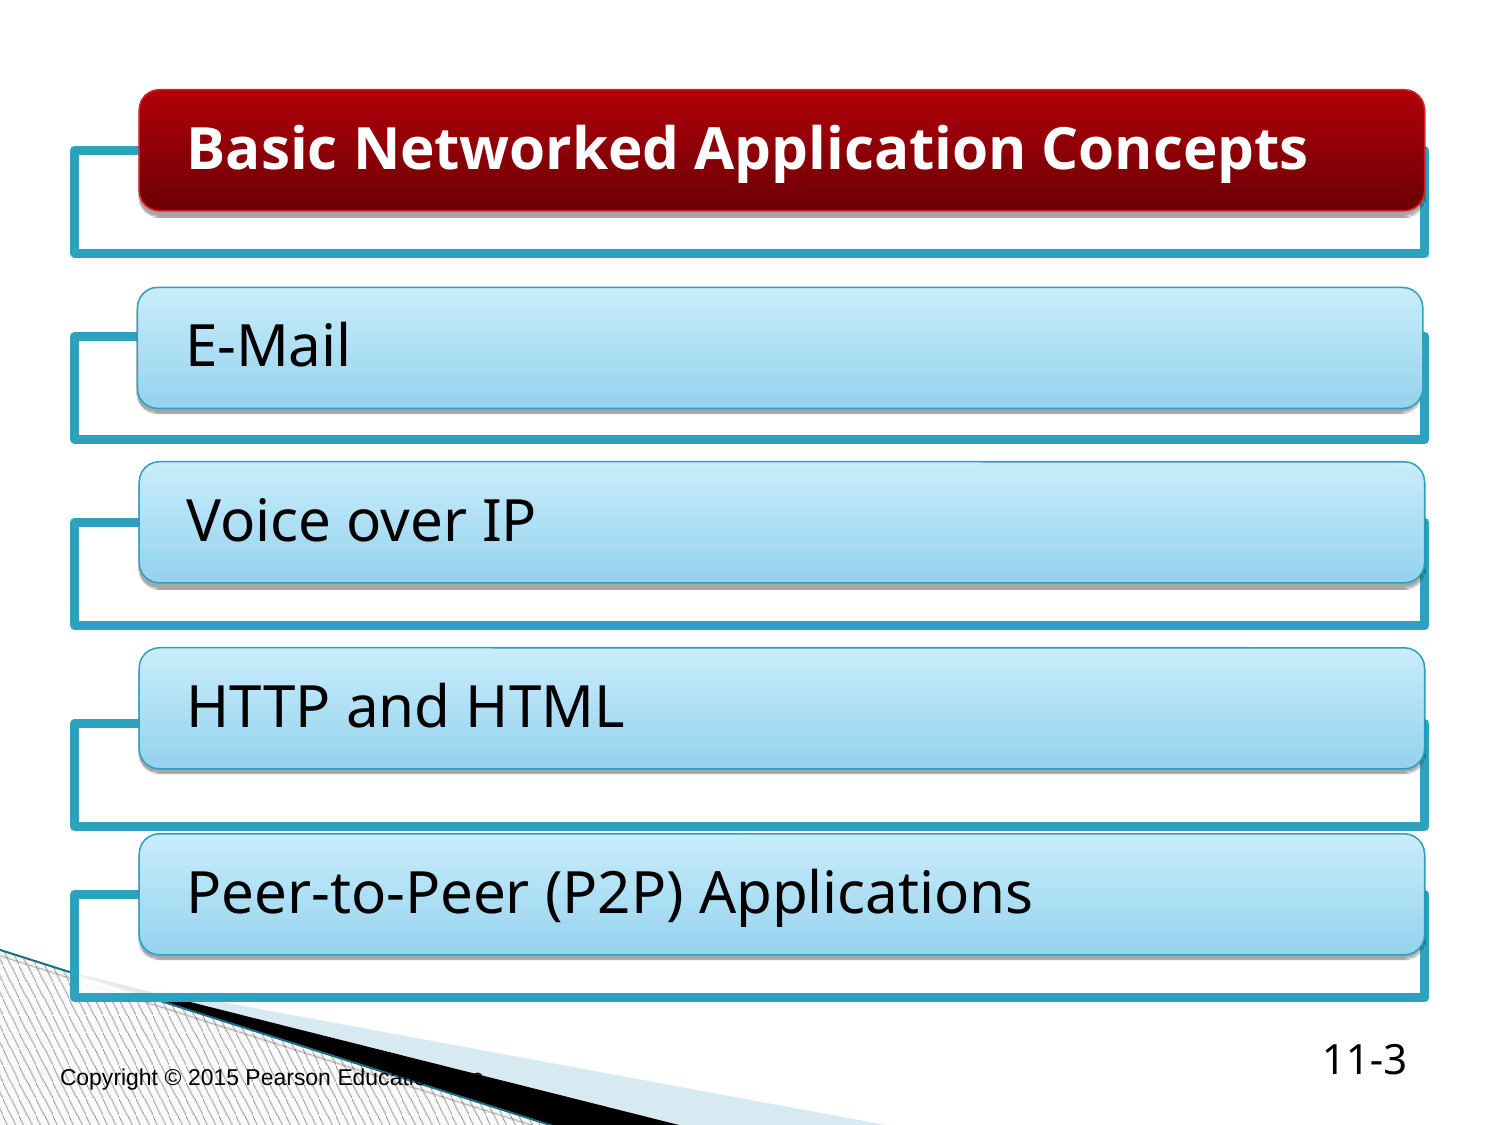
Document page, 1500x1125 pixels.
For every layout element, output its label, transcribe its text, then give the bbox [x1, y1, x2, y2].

text_box Basic Networked Application Concepts [139, 89, 1425, 211]
text_box [74, 150, 1425, 254]
text_box Voice over IP [139, 461, 1425, 583]
text_box E-Mail [137, 287, 1423, 409]
picture [0, 952, 543, 1125]
text_box [74, 723, 1425, 827]
text_box [74, 522, 1425, 626]
slide_number 11-<number> [1287, 1037, 1423, 1098]
text_box [74, 894, 1425, 998]
text_box HTTP and HTML [139, 647, 1425, 769]
text_box [74, 336, 1425, 440]
text_box Peer-to-Peer (P2P) Applications [139, 833, 1425, 955]
footer Copyright © 2015 Pearson Education, Inc. [37, 1050, 513, 1098]
